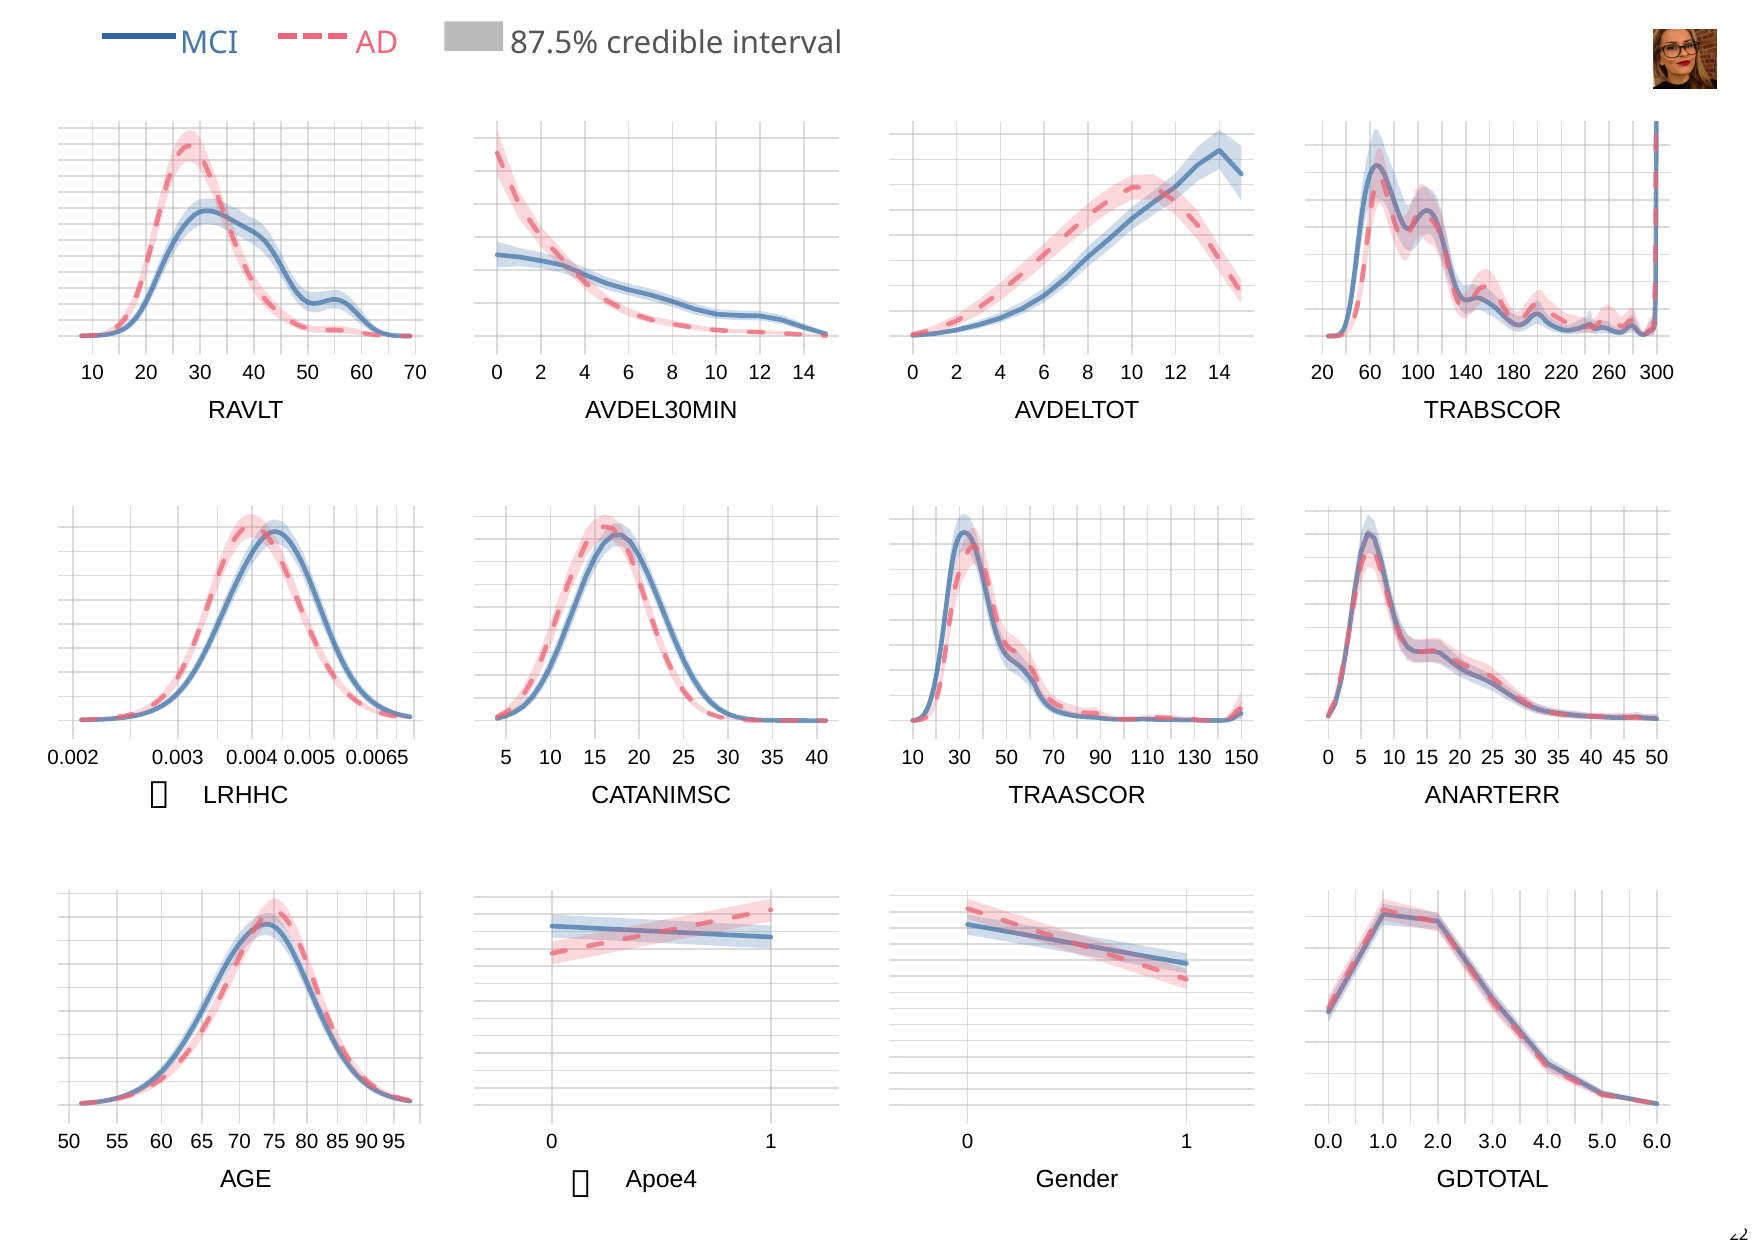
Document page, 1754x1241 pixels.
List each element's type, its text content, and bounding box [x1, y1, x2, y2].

text_box 🧬 [554, 1149, 636, 1215]
picture [9, 6, 1745, 1234]
text_box 🧠 [132, 760, 214, 826]
text_box [444, 21, 495, 51]
text_box AD [340, 13, 416, 60]
text_box 87.5% credible interval [495, 13, 835, 60]
text_box MCI [165, 13, 253, 60]
